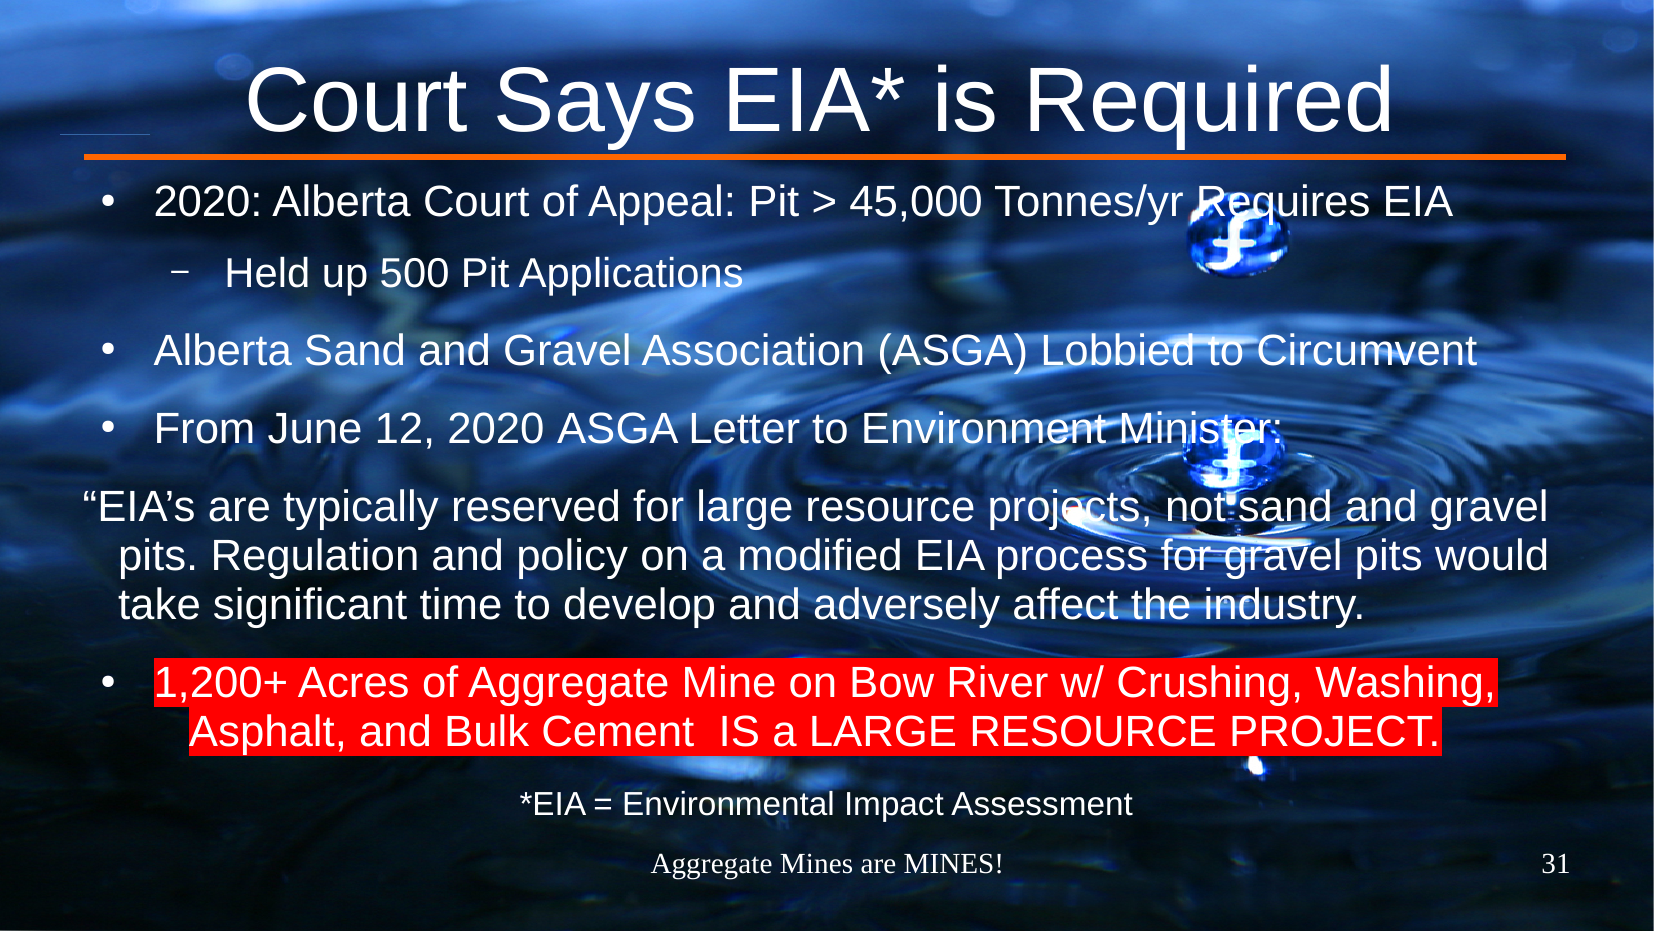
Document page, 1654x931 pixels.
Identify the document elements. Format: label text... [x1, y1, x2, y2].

list 2020: Alberta Court of Appeal: Pit > 45,000 Tonnes/yr Requires EIA Held up 500 Pit Applications Alberta Sand and Gravel Association (ASGA) Lobbied to Circumvent From June 12, 2020 ASGA Letter to Environment Minister: “EIA’s are typically reserved for large resource projects, not sand and gravel pits. Regulation and policy on a modified EIA process for gravel pits would take significant time to develop and adversely affect the industry. 1,200+ Acres of Aggregate Mine on Bow River w/ Crushing, Washing, Asphalt, and Bulk Cement IS a LARGE RESOURCE PROJECT. *EIA = Environmental Impact Assessment [82, 177, 1571, 827]
title Court Says EIA* is Required [76, 21, 1565, 178]
picture [0, 0, 1654, 931]
